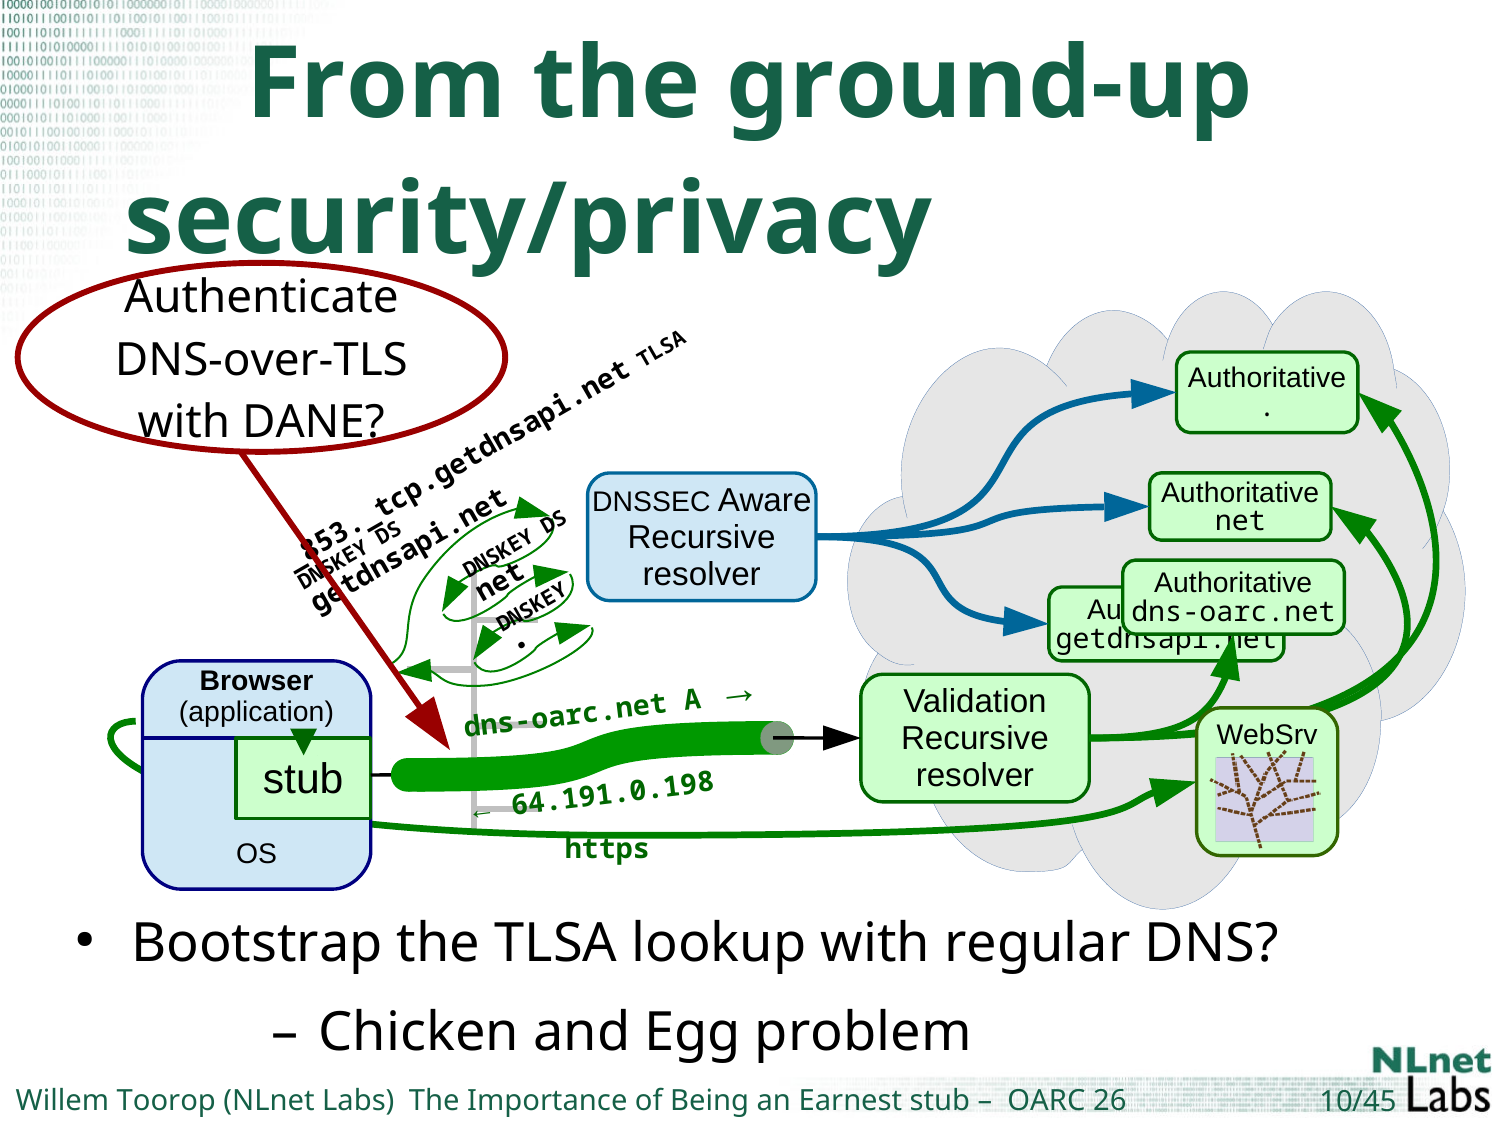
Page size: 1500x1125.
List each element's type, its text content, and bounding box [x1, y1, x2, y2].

title From the ground-up security/privacy [75, 31, 1425, 263]
list Bootstrap the TLSA lookup with regular DNS? Chicken and Egg problem [75, 903, 1425, 1125]
picture [301, 263, 365, 271]
text_box Authenticate DNS-over-TLS with DANE? [17, 262, 506, 452]
picture [107, 291, 1466, 910]
picture [1425, 1037, 1492, 1124]
picture [0, 0, 365, 365]
